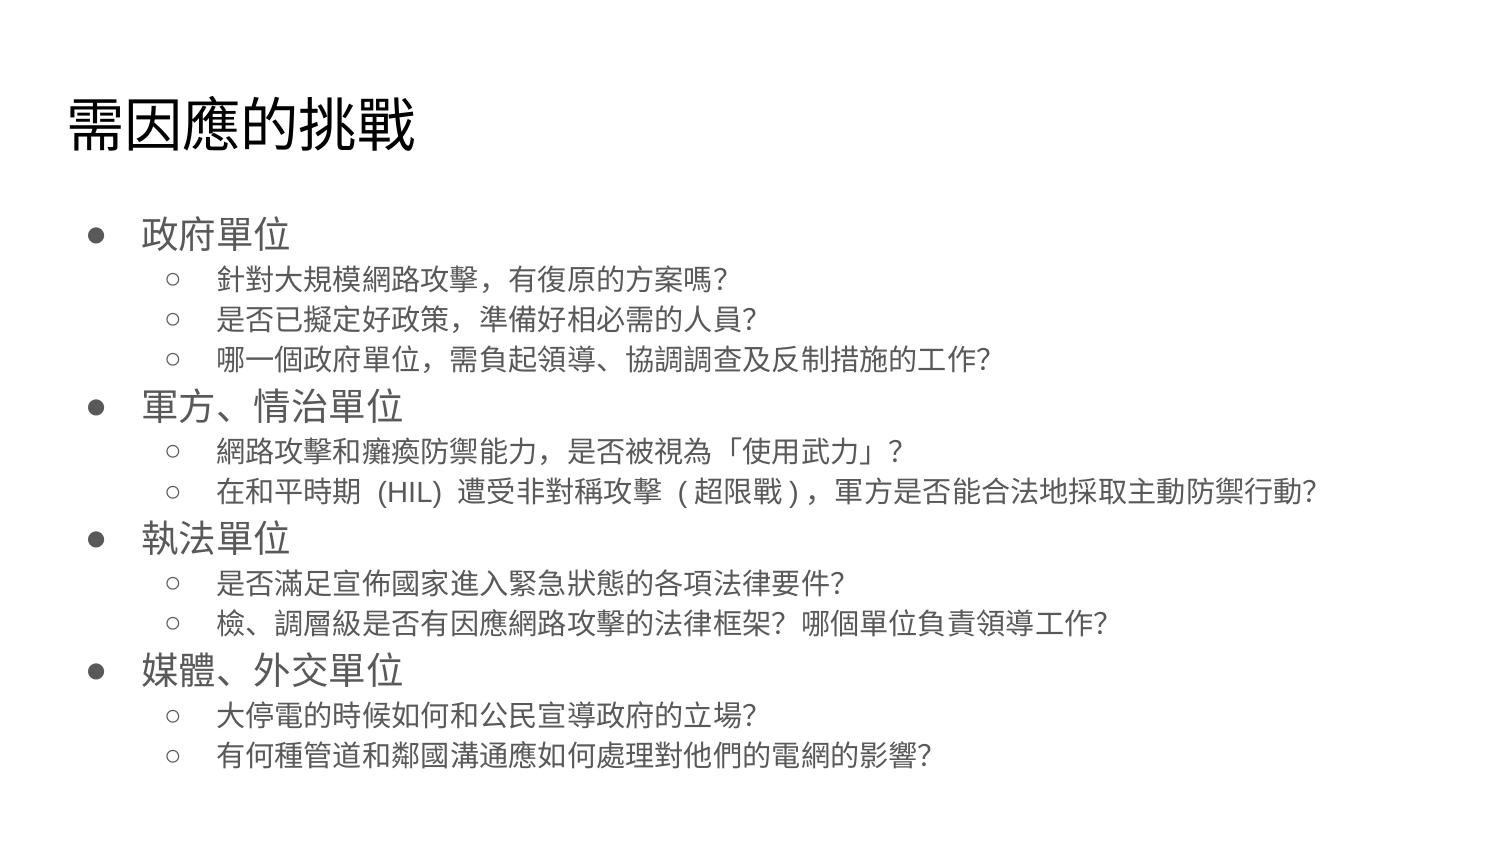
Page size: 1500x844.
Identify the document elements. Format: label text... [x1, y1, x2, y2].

list 政府單位 針對大規模網路攻擊，有復原的方案嗎？ 是否已擬定好政策，準備好相必需的人員？ 哪一個政府單位，需負起領導、協調調查及反制措施的工作？ 軍方、情治單位 網路攻擊和癱瘓防禦能力，是否被視為「使用武力」？ 在和平時期 (HIL) 遭受非對稱攻擊 (超限戰)，軍方是否能合法地採取主動防禦行動？ 執法單位 是否滿足宣佈國家進入緊急狀態的各項法律要件？ 檢、調層級是否有因應網路攻擊的法律框架？哪個單位負責領導工作？ 媒體、外交單位 大停電的時候如何和公民宣導政府的立場？ 有何種管道和鄰國溝通應如何處理對他們的電網的影響？ [51, 189, 1449, 750]
title 需因應的挑戰 [51, 72, 1449, 167]
